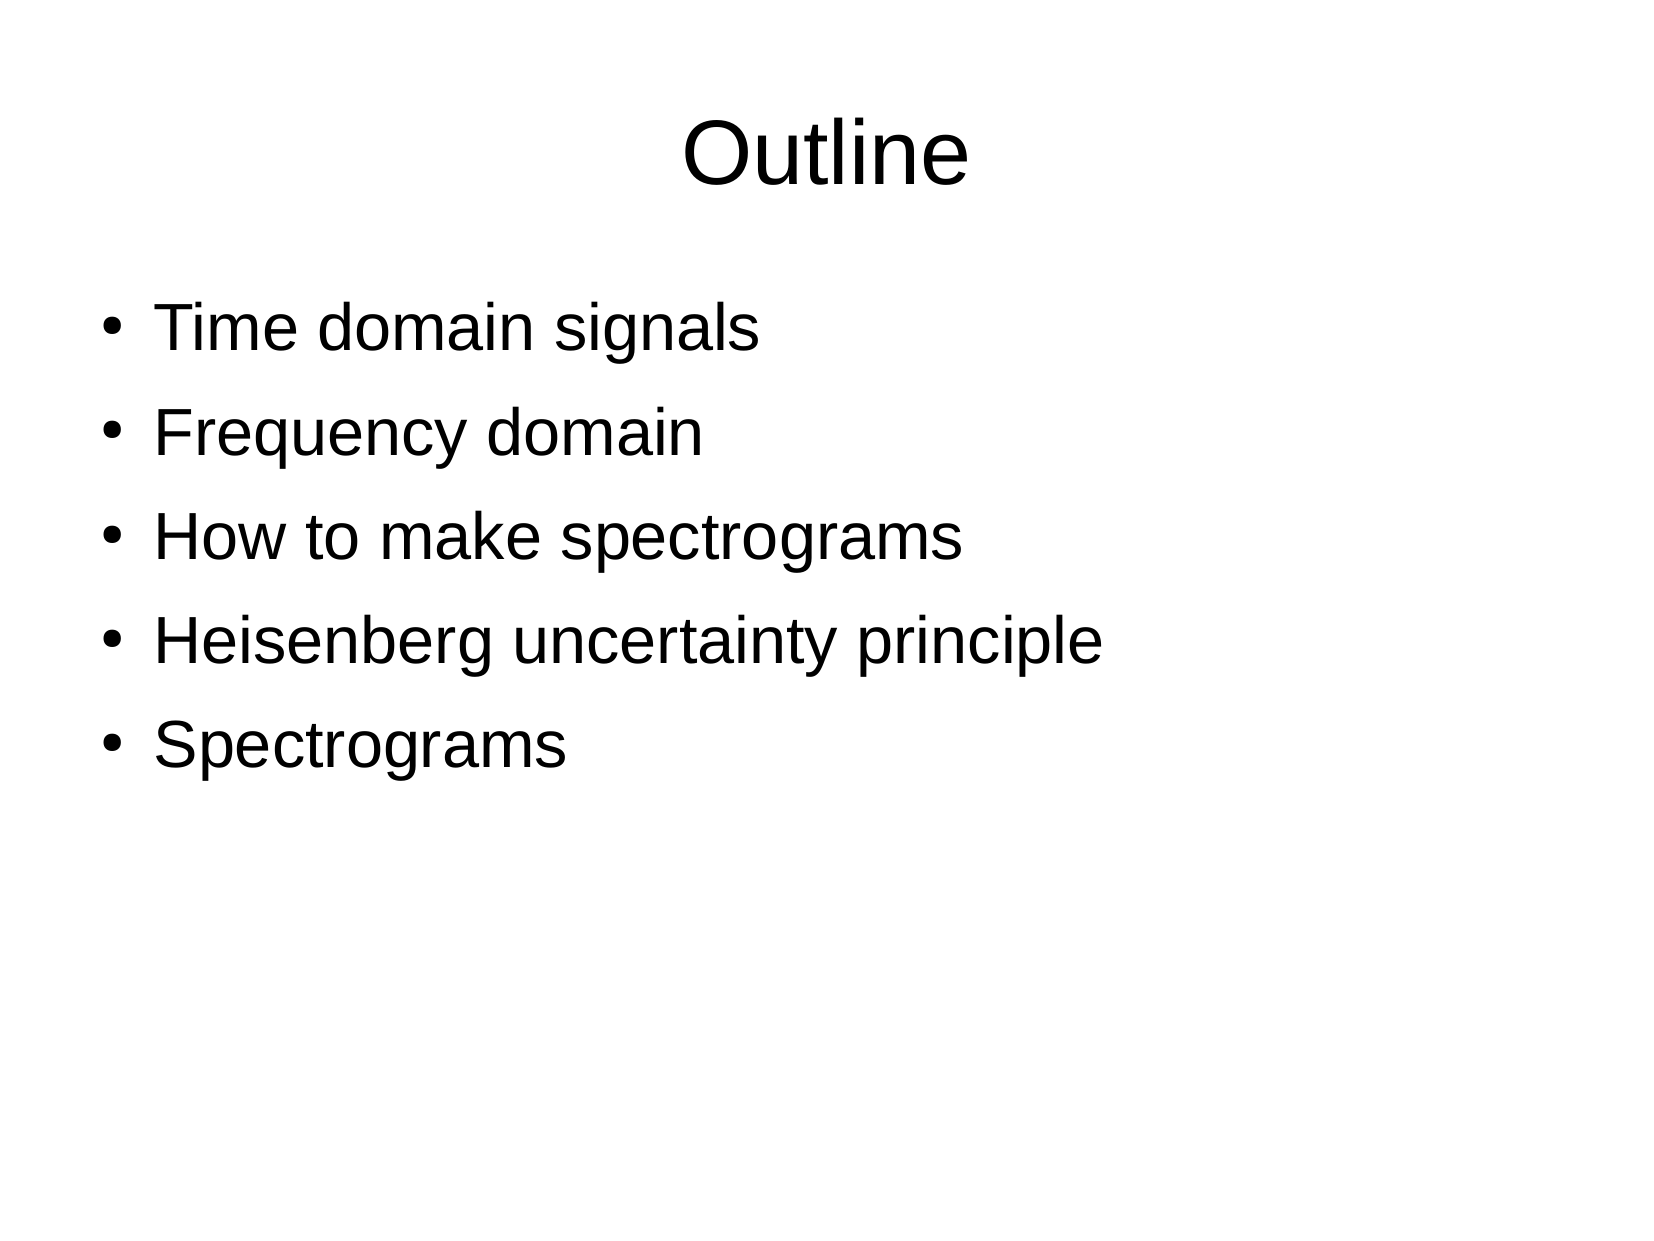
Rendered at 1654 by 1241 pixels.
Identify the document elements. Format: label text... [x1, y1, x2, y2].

list Time domain signals Frequency domain How to make spectrograms Heisenberg uncertainty principle Spectrograms [82, 290, 1571, 1010]
title Outline [82, 49, 1571, 257]
